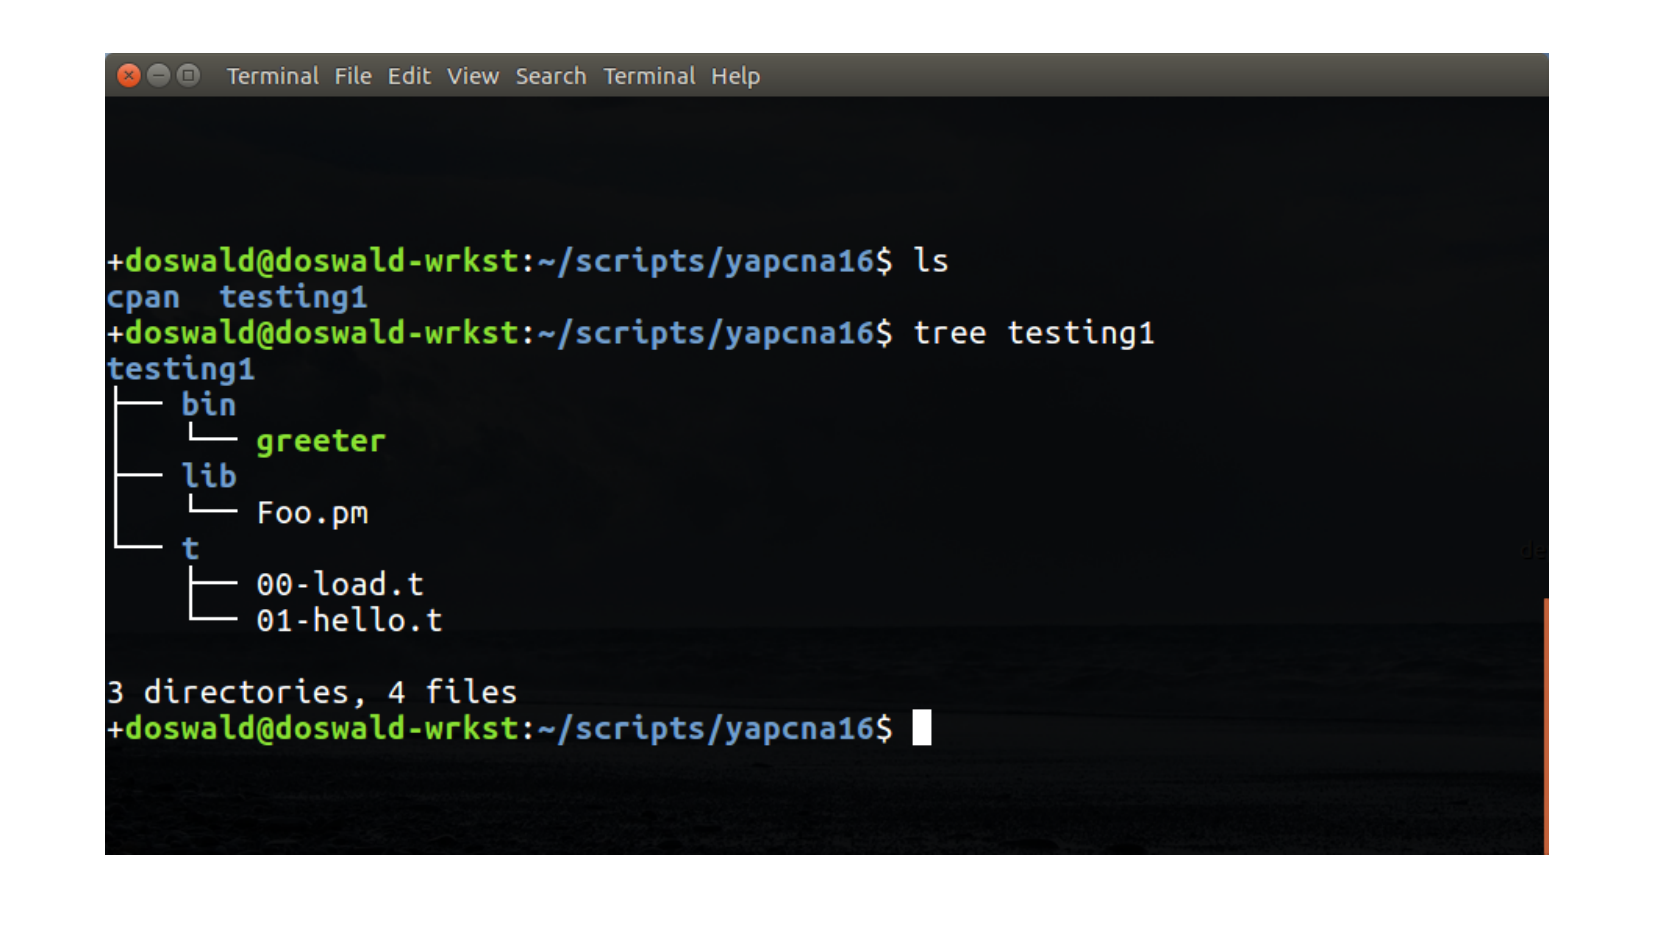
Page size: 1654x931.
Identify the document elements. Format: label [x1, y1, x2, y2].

picture [105, 53, 1549, 856]
